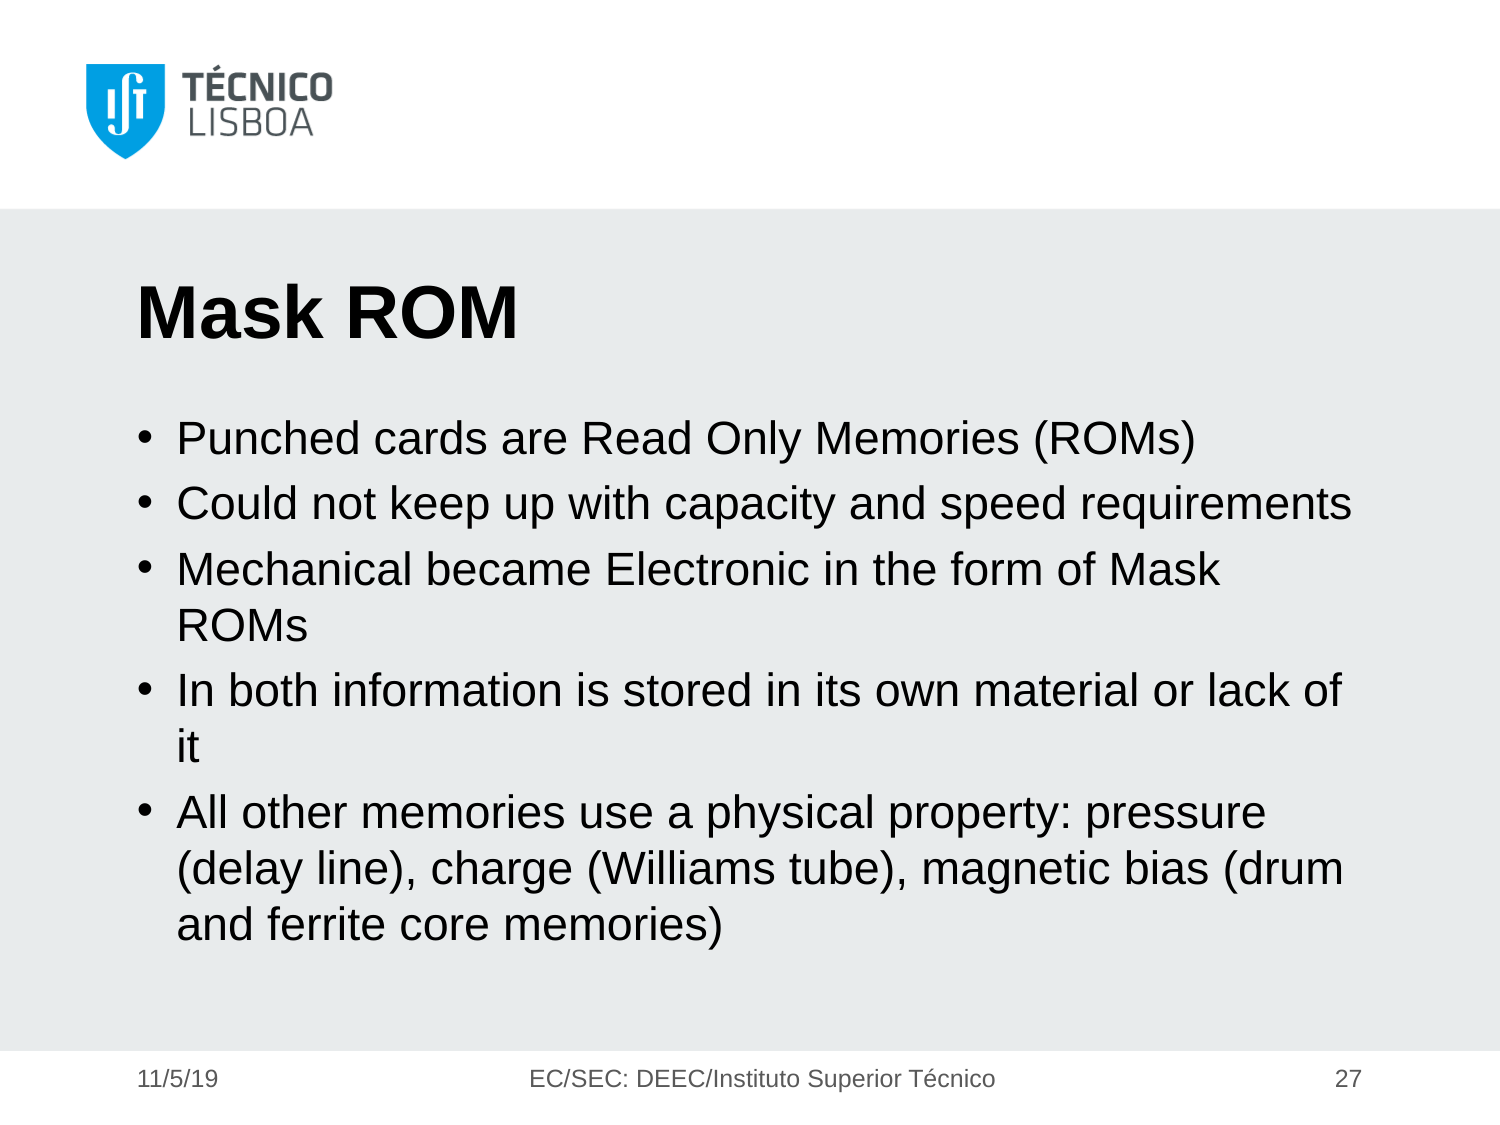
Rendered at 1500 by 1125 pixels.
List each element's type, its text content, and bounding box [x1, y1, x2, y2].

slide_number 11/5/19 [121, 1052, 425, 1103]
title Mask ROM [121, 237, 1378, 381]
footer EC/SEC: DEEC/Instituto Superior Técnico [512, 1052, 1021, 1103]
list Punched cards are Read Only Memories (ROMs) Could not keep up with capacity and speed requirements Mechanical became Electronic in the form of Mask ROMs In both information is stored in its own material or lack of it All other memories use a physical property: pressure (delay line), charge (Williams tube), magnetic bias (drum and ferrite core memories) [121, 400, 1378, 1005]
picture [0, 0, 1500, 1125]
slide_number <number> [1077, 1052, 1378, 1103]
